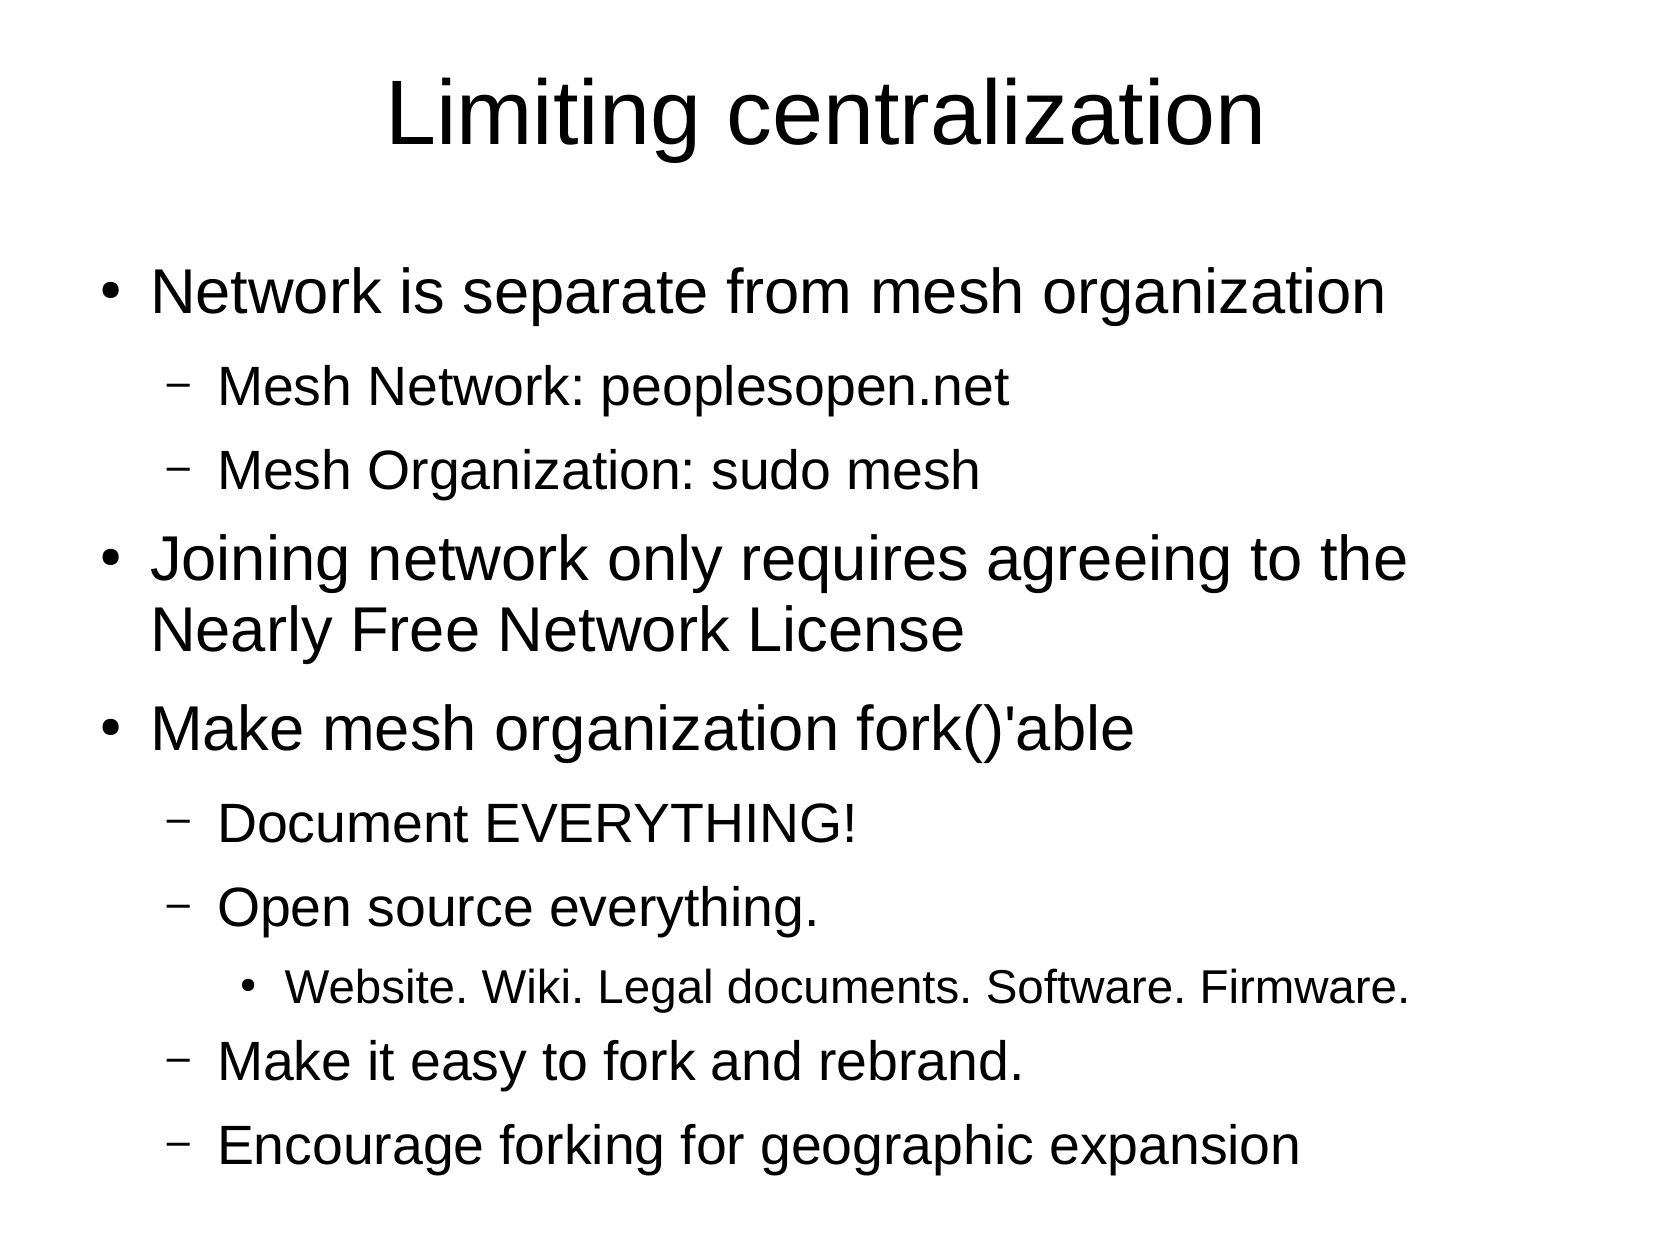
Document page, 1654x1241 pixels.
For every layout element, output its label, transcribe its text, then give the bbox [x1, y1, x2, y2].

title Limiting centralization [82, 30, 1571, 196]
list Network is separate from mesh organization Mesh Network: peoplesopen.net Mesh Organization: sudo mesh Joining network only requires agreeing to the Nearly Free Network License Make mesh organization fork()'able Document EVERYTHING! Open source everything. Website. Wiki. Legal documents. Software. Firmware. Make it easy to fork and rebrand. Encourage forking for geographic expansion [82, 256, 1571, 1186]
